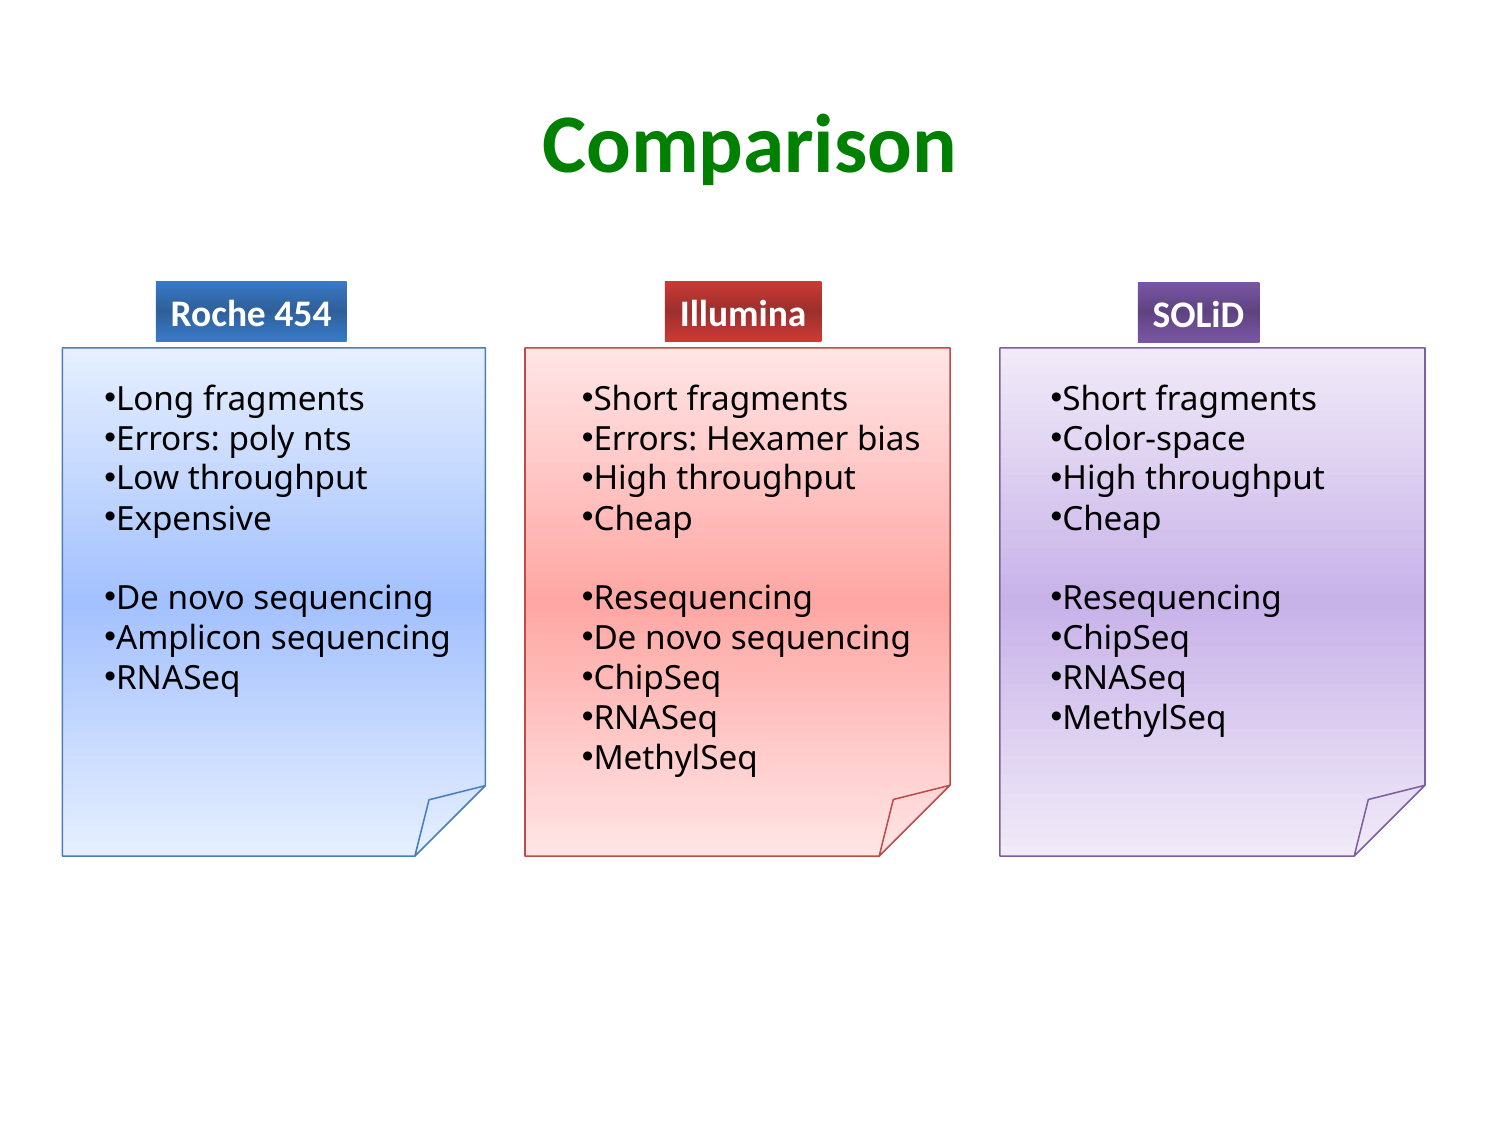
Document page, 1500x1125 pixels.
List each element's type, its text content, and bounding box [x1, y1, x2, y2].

text_box Short fragments Errors: Hexamer bias High throughput Cheap Resequencing De novo sequencing ChipSeq RNASeq MethylSeq [567, 369, 937, 824]
text_box Comparison [74, 45, 1425, 233]
text_box [999, 347, 1426, 857]
text_box Illumina [664, 281, 822, 342]
text_box Long fragments Errors: poly nts Low throughput Expensive De novo sequencing Amplicon sequencing RNASeq [89, 369, 467, 704]
text_box Roche 454 [155, 281, 347, 342]
text_box SOLiD [1137, 282, 1260, 343]
text_box Short fragments Color-space High throughput Cheap Resequencing ChipSeq RNASeq MethylSeq [1035, 369, 1341, 784]
text_box [62, 347, 486, 857]
text_box [525, 347, 951, 857]
